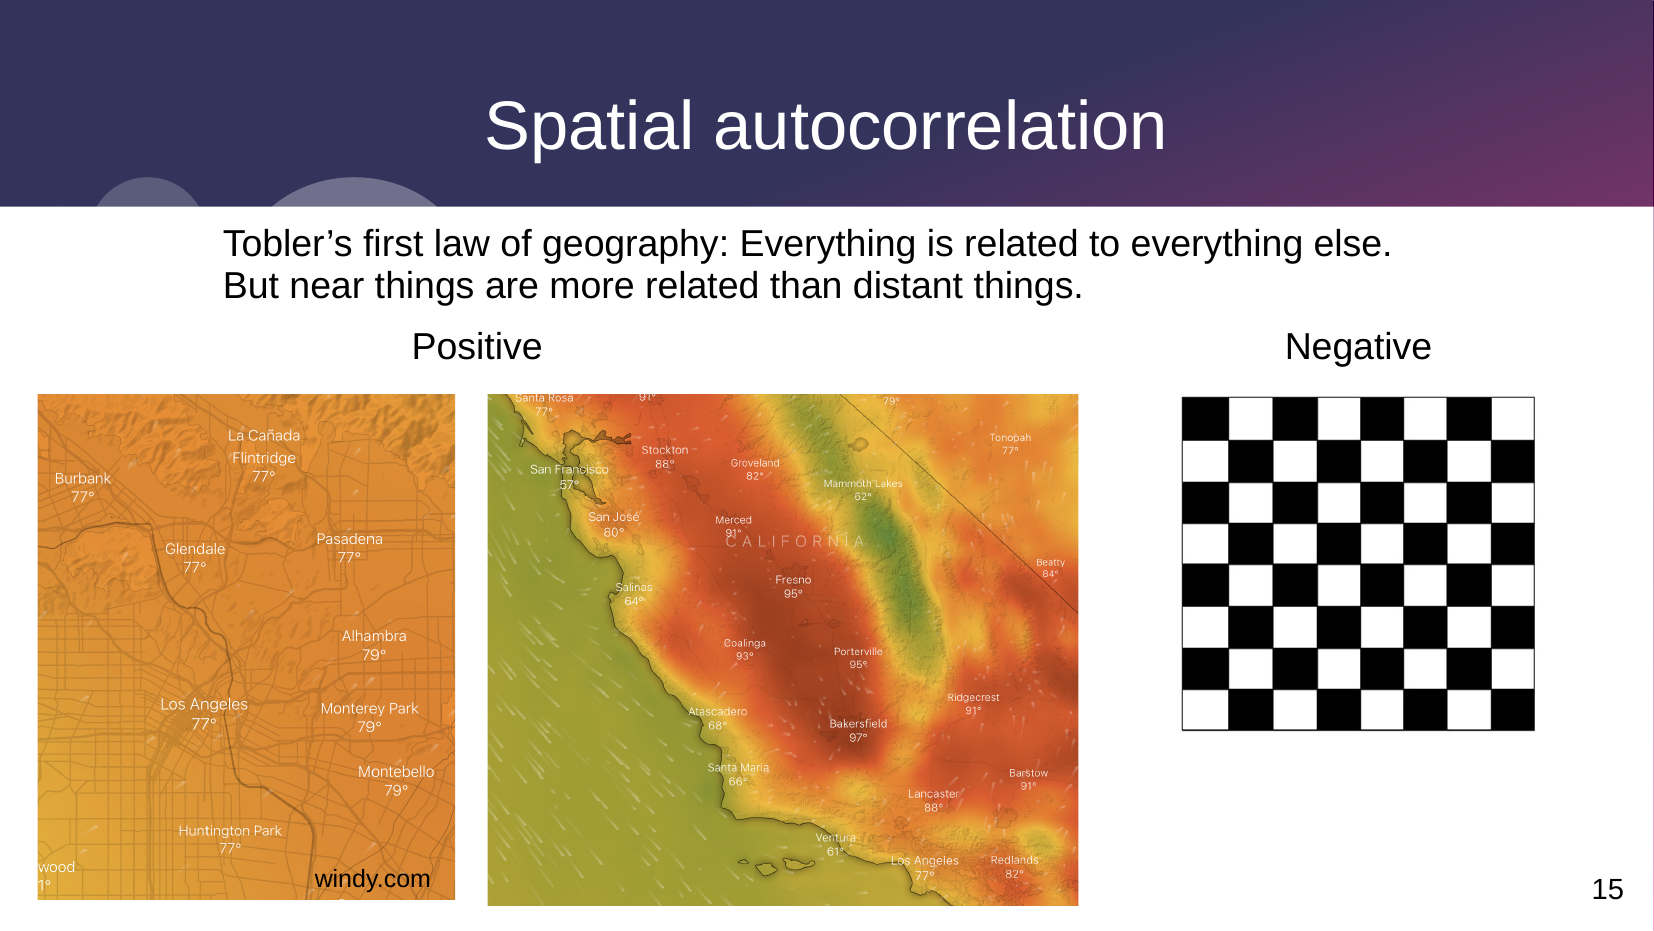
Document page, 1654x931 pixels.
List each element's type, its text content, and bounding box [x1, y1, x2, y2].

picture [37, 394, 456, 901]
picture [1179, 394, 1538, 735]
title Spatial autocorrelation [88, 44, 1565, 207]
text_box Negative [1270, 318, 1448, 376]
text_box Tobler’s first law of geography: Everything is related to everything else. But near things are more related than distant things. [208, 214, 1446, 314]
text_box Positive [396, 318, 558, 376]
picture [487, 394, 1079, 906]
text_box windy.com [300, 857, 447, 901]
